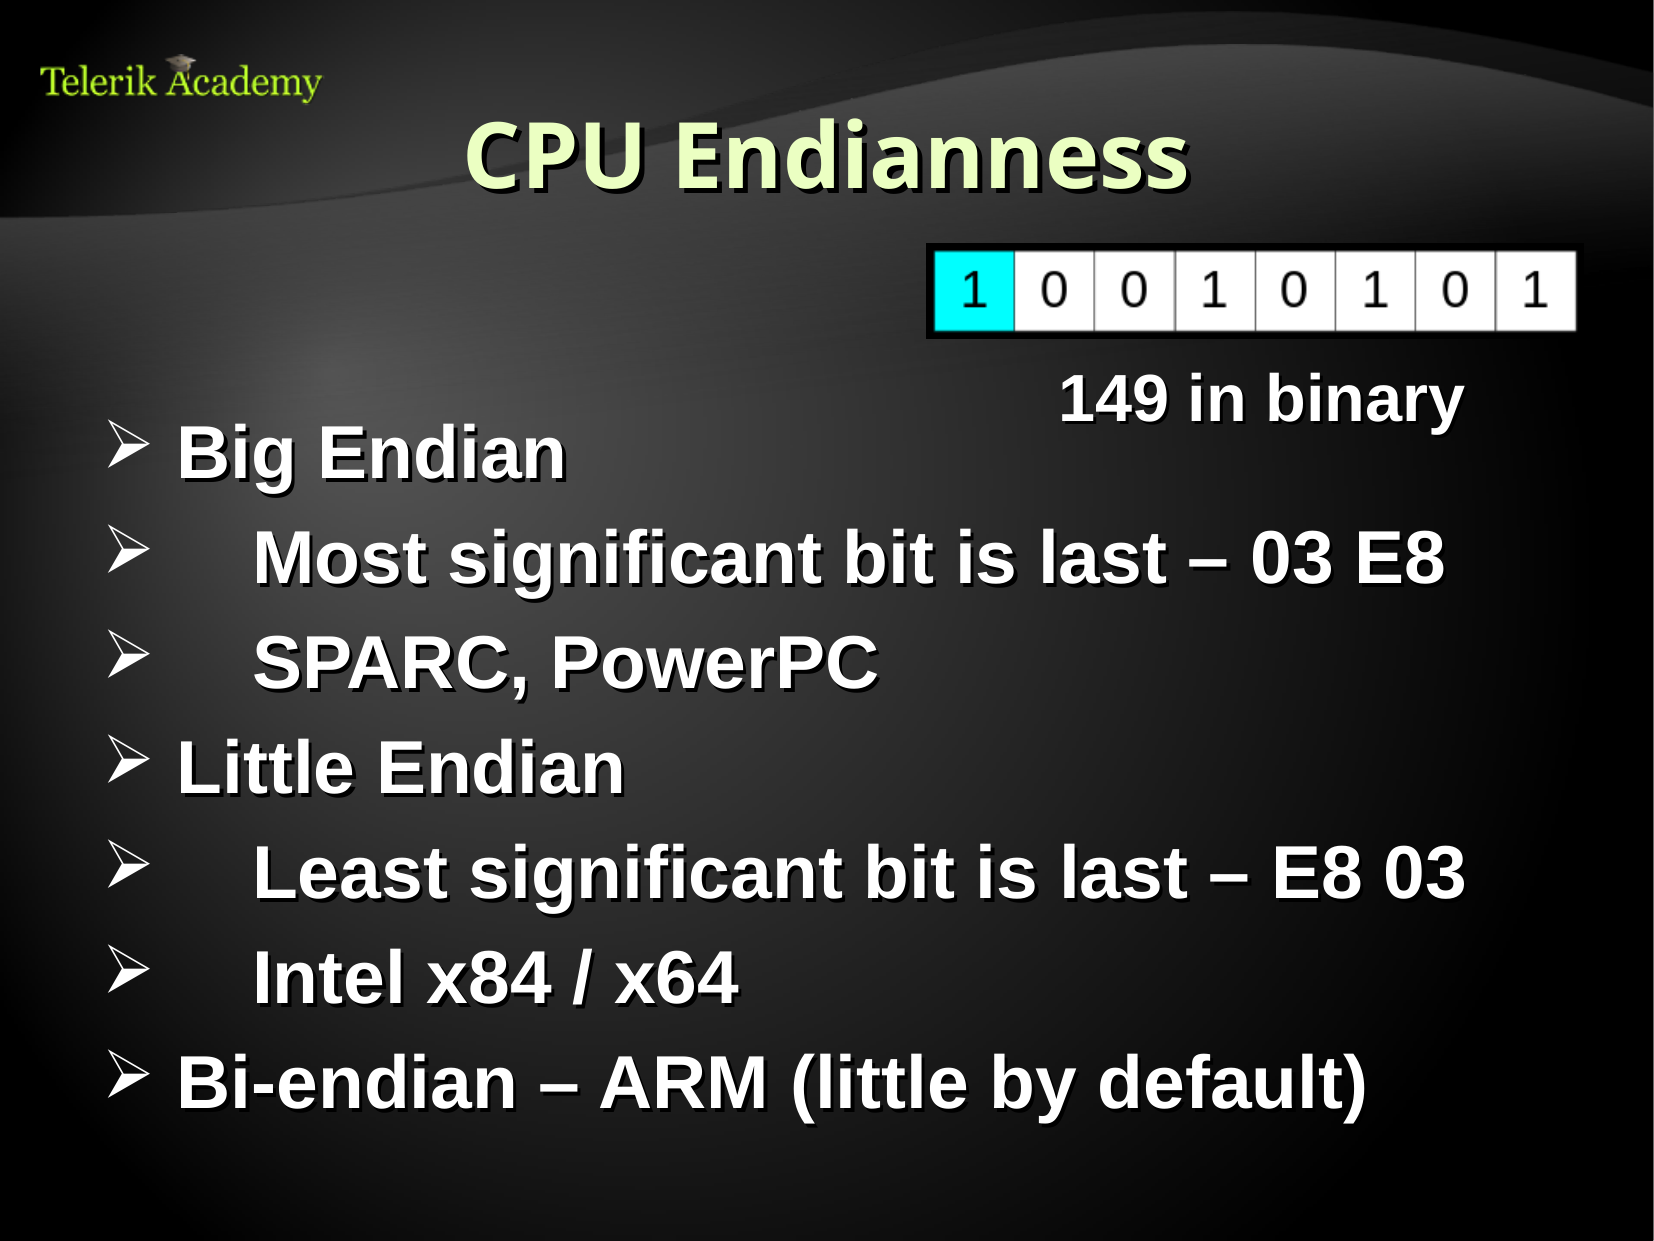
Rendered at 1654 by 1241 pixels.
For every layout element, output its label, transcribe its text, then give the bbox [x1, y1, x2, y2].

subtitle Big Endian Most significant bit is last – 03 E8 SPARC, PowerPC Little Endian Least significant bit is last – E8 03 Intel x84 / x64 Bi-endian – ARM (little by default) [102, 408, 1618, 1128]
title CPU Endianness [82, 49, 1571, 257]
picture [0, 0, 1654, 1241]
text_box 149 in binary [1043, 353, 1481, 444]
